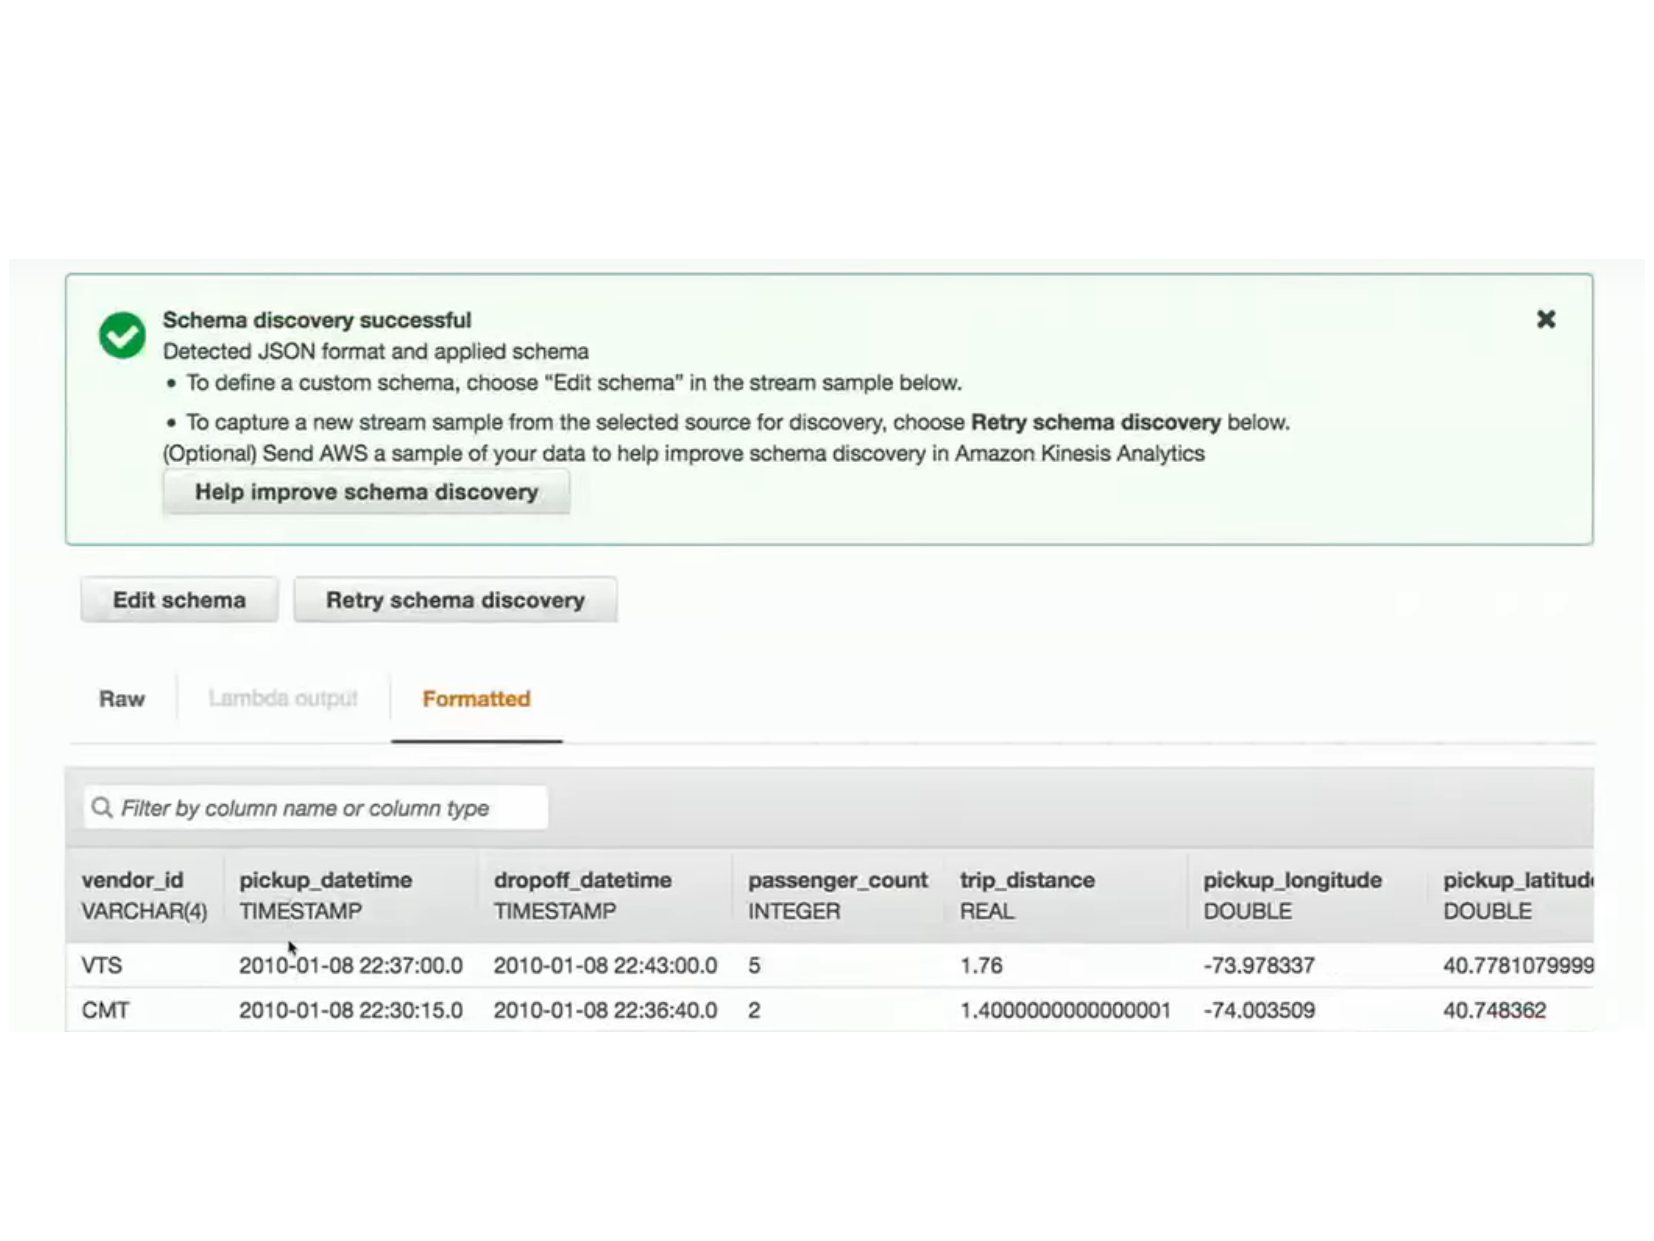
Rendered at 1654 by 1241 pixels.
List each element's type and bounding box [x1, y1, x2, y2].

picture [9, 259, 1645, 1032]
